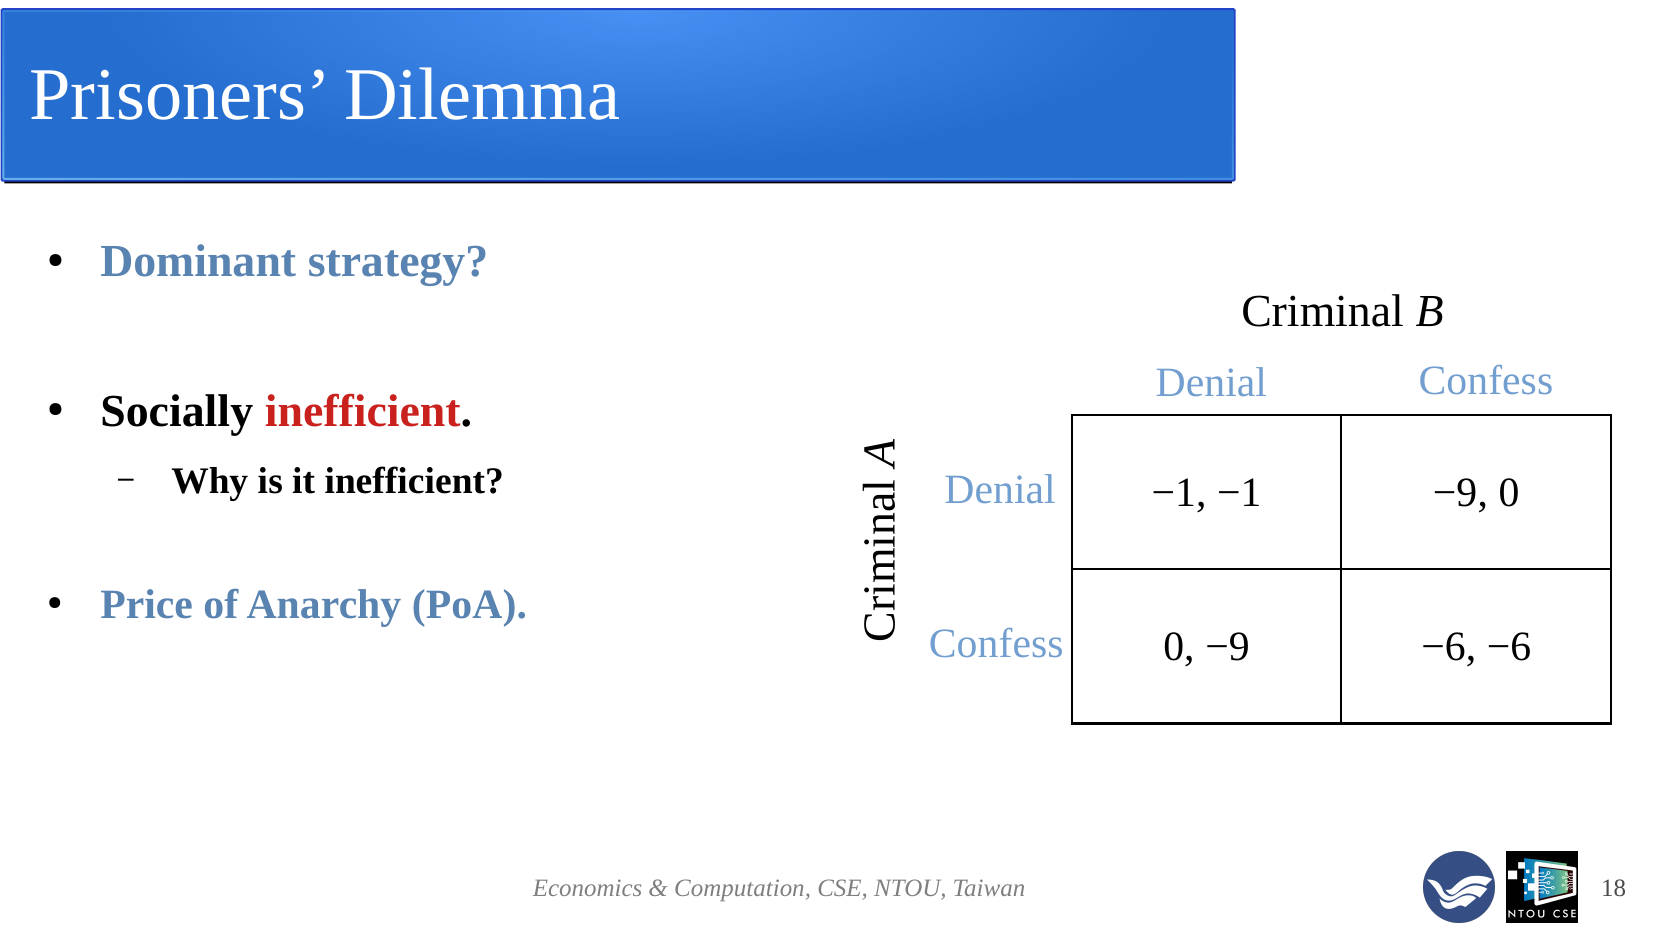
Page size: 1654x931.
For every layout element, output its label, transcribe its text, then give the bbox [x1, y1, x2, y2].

table_header −9, 0 [1342, 416, 1610, 568]
text_box Criminal B [1220, 278, 1465, 347]
text_box Criminal A [846, 419, 915, 664]
text_box Confess [891, 612, 1101, 678]
picture [1506, 851, 1578, 923]
table_cell −6, −6 [1342, 570, 1610, 722]
text_box Confess [1381, 349, 1591, 415]
text_box Denial [911, 458, 1089, 525]
table_cell 0, −9 [1073, 570, 1340, 722]
picture [1423, 851, 1495, 923]
list Dominant strategy? Socially inefficient. Why is it inefficient? Price of Anarchy (PoA). [29, 236, 854, 872]
text_box Denial [1122, 351, 1300, 418]
table_header −1, −1 [1073, 416, 1340, 568]
title Prisoners’ Dilemma [29, 17, 1138, 172]
